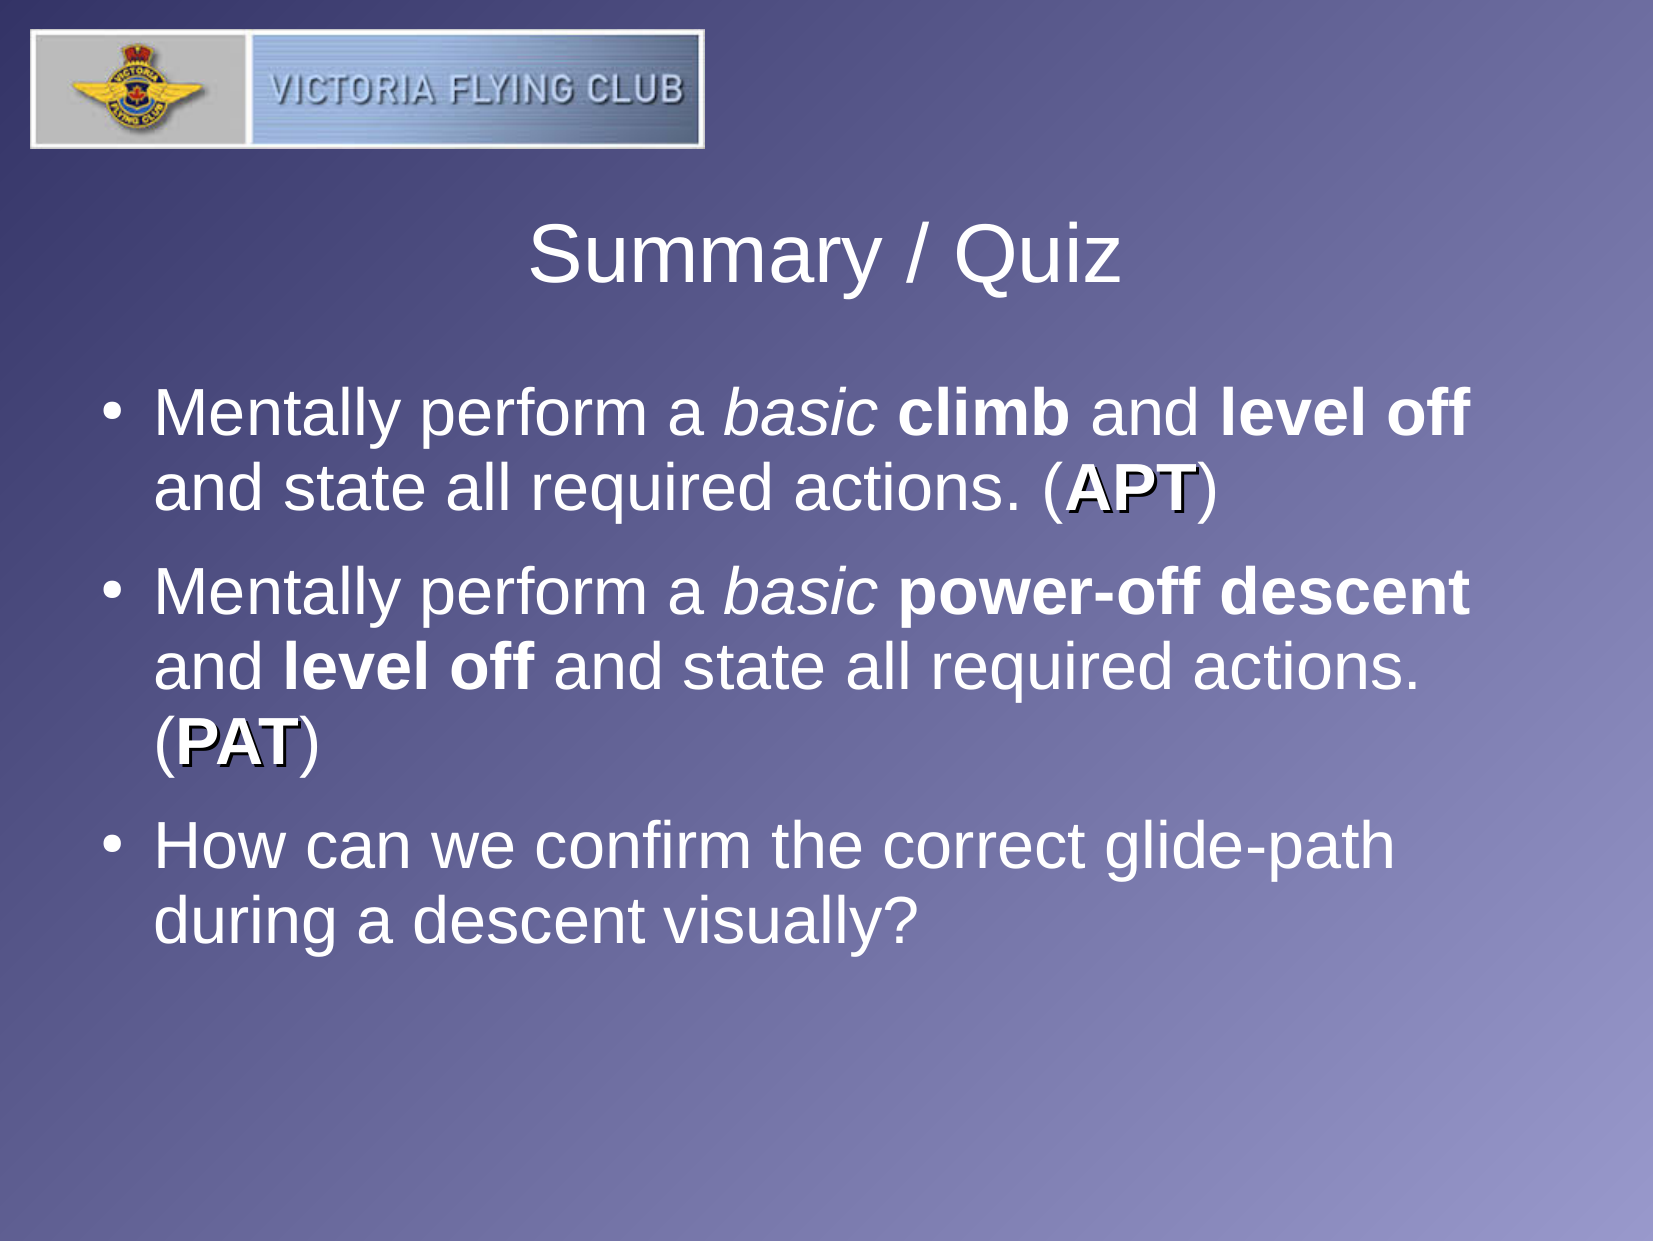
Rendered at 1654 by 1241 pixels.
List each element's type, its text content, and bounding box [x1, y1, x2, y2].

list Mentally perform a basic climb and level off and state all required actions. (APT) Mentally perform a basic power-off descent and level off and state all required actions. (PAT) How can we confirm the correct glide-path during a descent visually? [82, 375, 1571, 1095]
title Summary / Quiz [82, 150, 1571, 358]
picture [30, 29, 705, 149]
